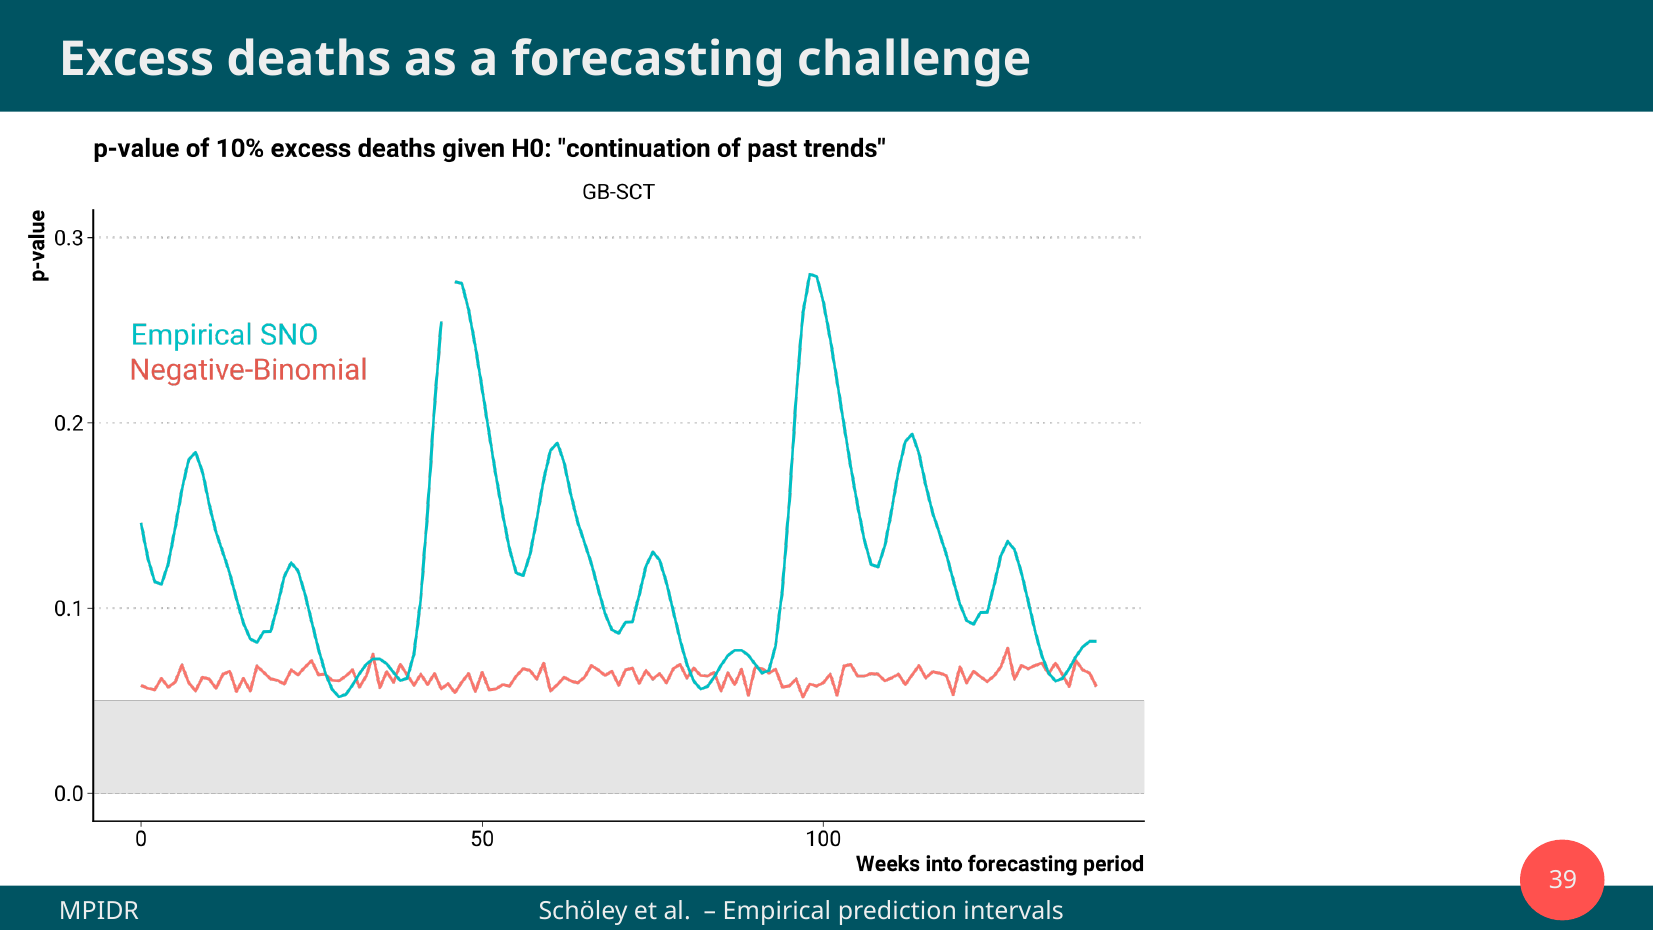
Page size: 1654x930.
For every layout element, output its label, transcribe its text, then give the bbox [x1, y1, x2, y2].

picture [18, 129, 1154, 886]
title Excess deaths as a forecasting challenge [58, 0, 1594, 117]
